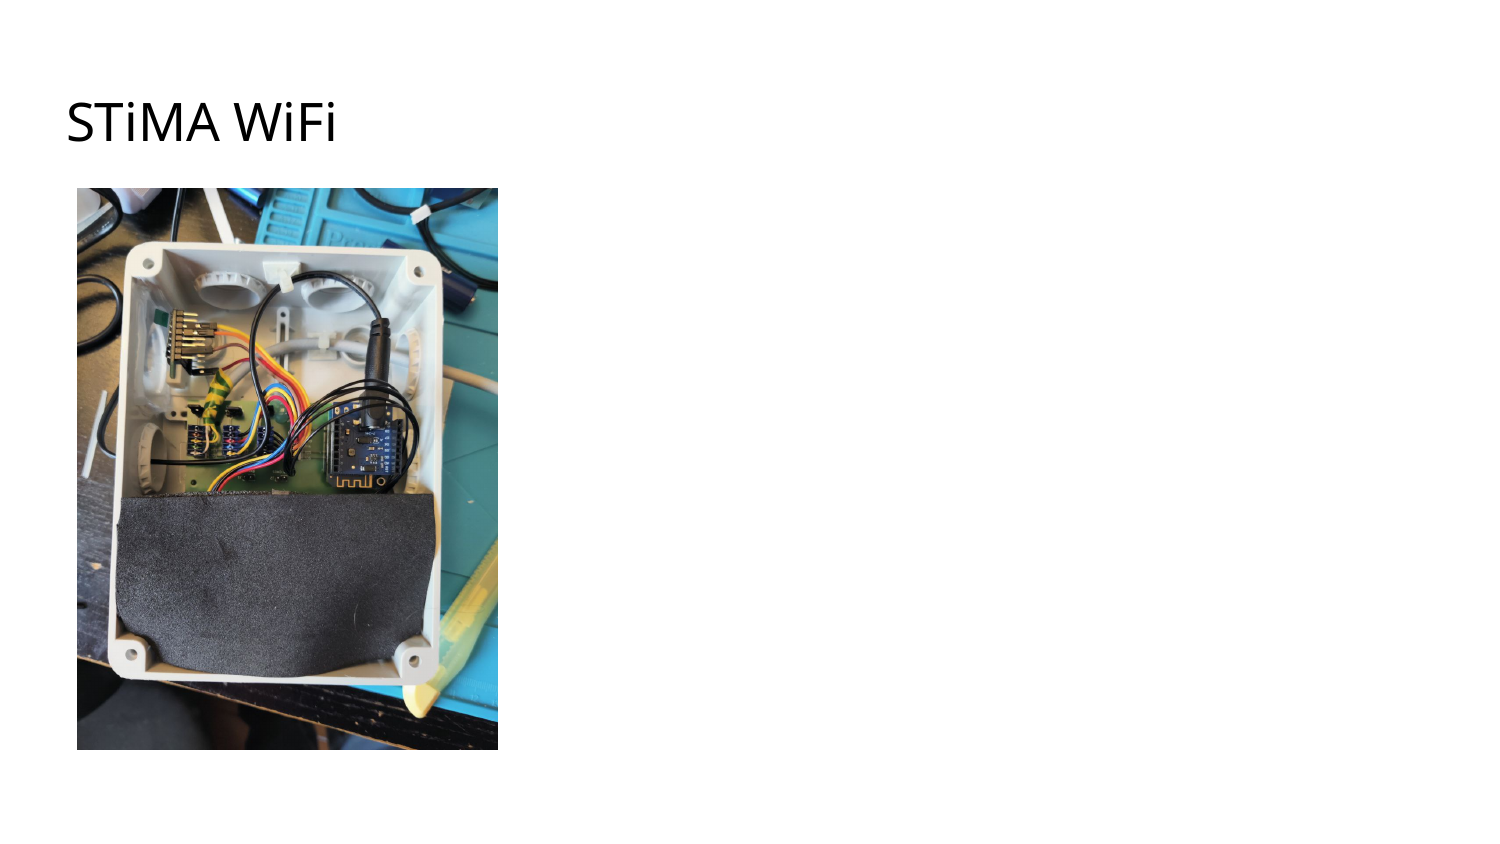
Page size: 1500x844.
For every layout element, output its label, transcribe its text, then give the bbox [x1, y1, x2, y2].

title STiMA WiFi [51, 72, 1449, 167]
picture [77, 188, 498, 750]
